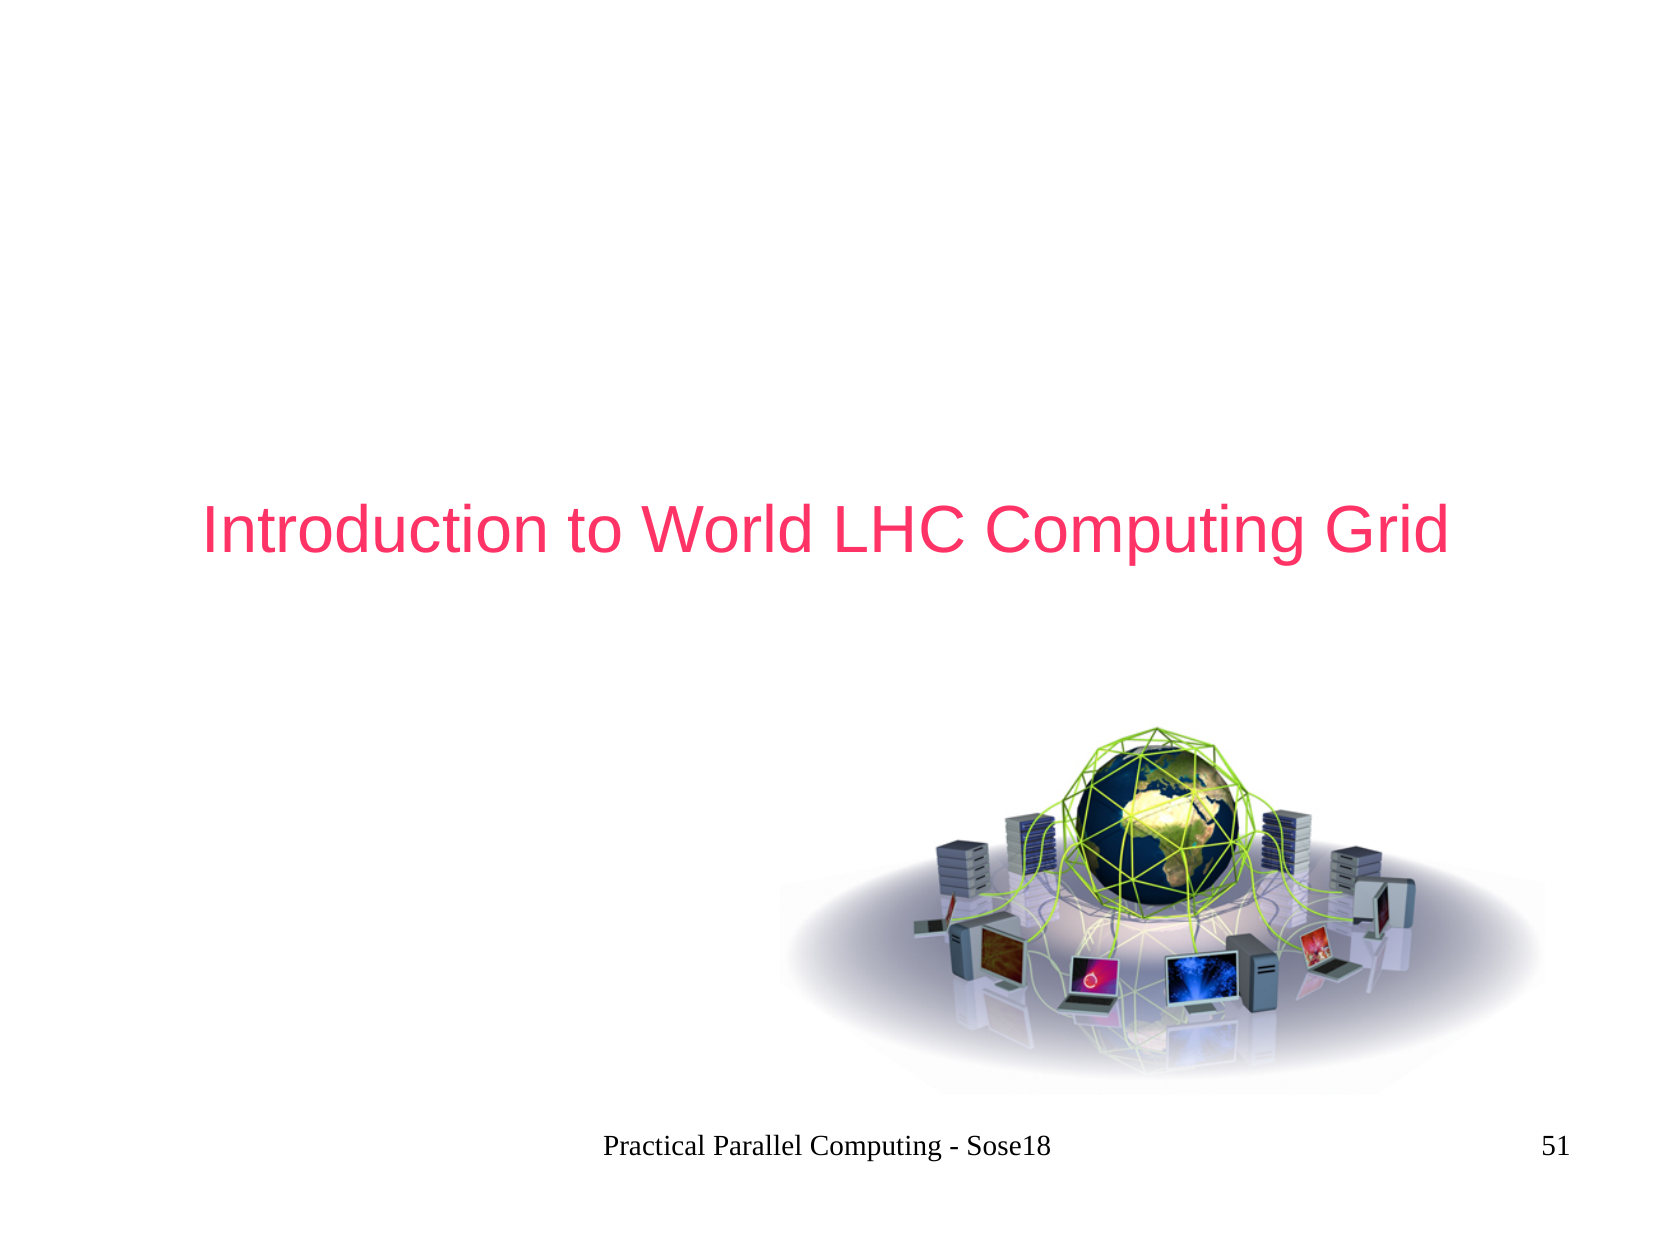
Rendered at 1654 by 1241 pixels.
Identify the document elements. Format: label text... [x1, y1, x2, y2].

picture [780, 719, 1545, 1096]
subtitle Introduction to World LHC Computing Grid [82, 49, 1571, 1010]
